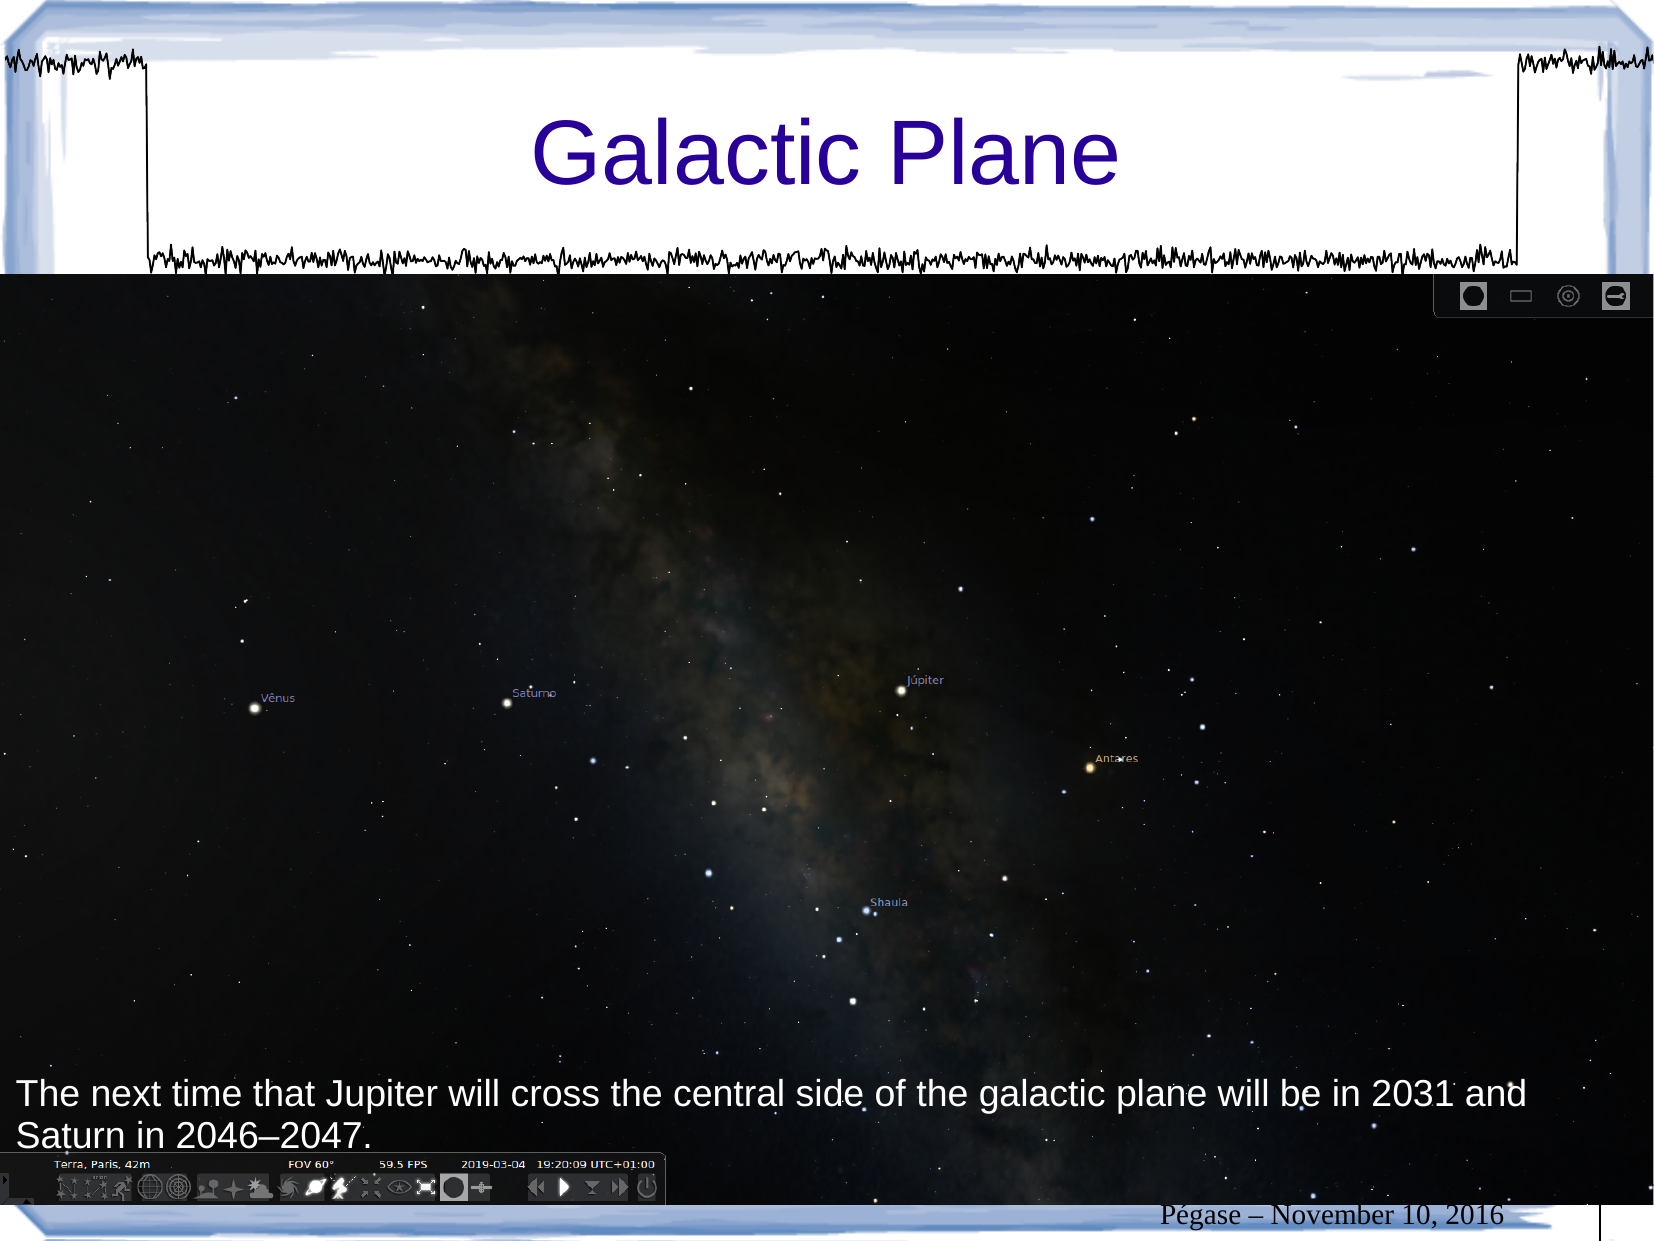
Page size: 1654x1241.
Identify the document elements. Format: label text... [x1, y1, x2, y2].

picture [0, 0, 1654, 1241]
title Galactic Plane [82, 49, 1571, 257]
text_box The next time that Jupiter will cross the central side of the galactic plane will be in 2031 and Saturn in 2046–2047. [0, 1065, 1606, 1164]
